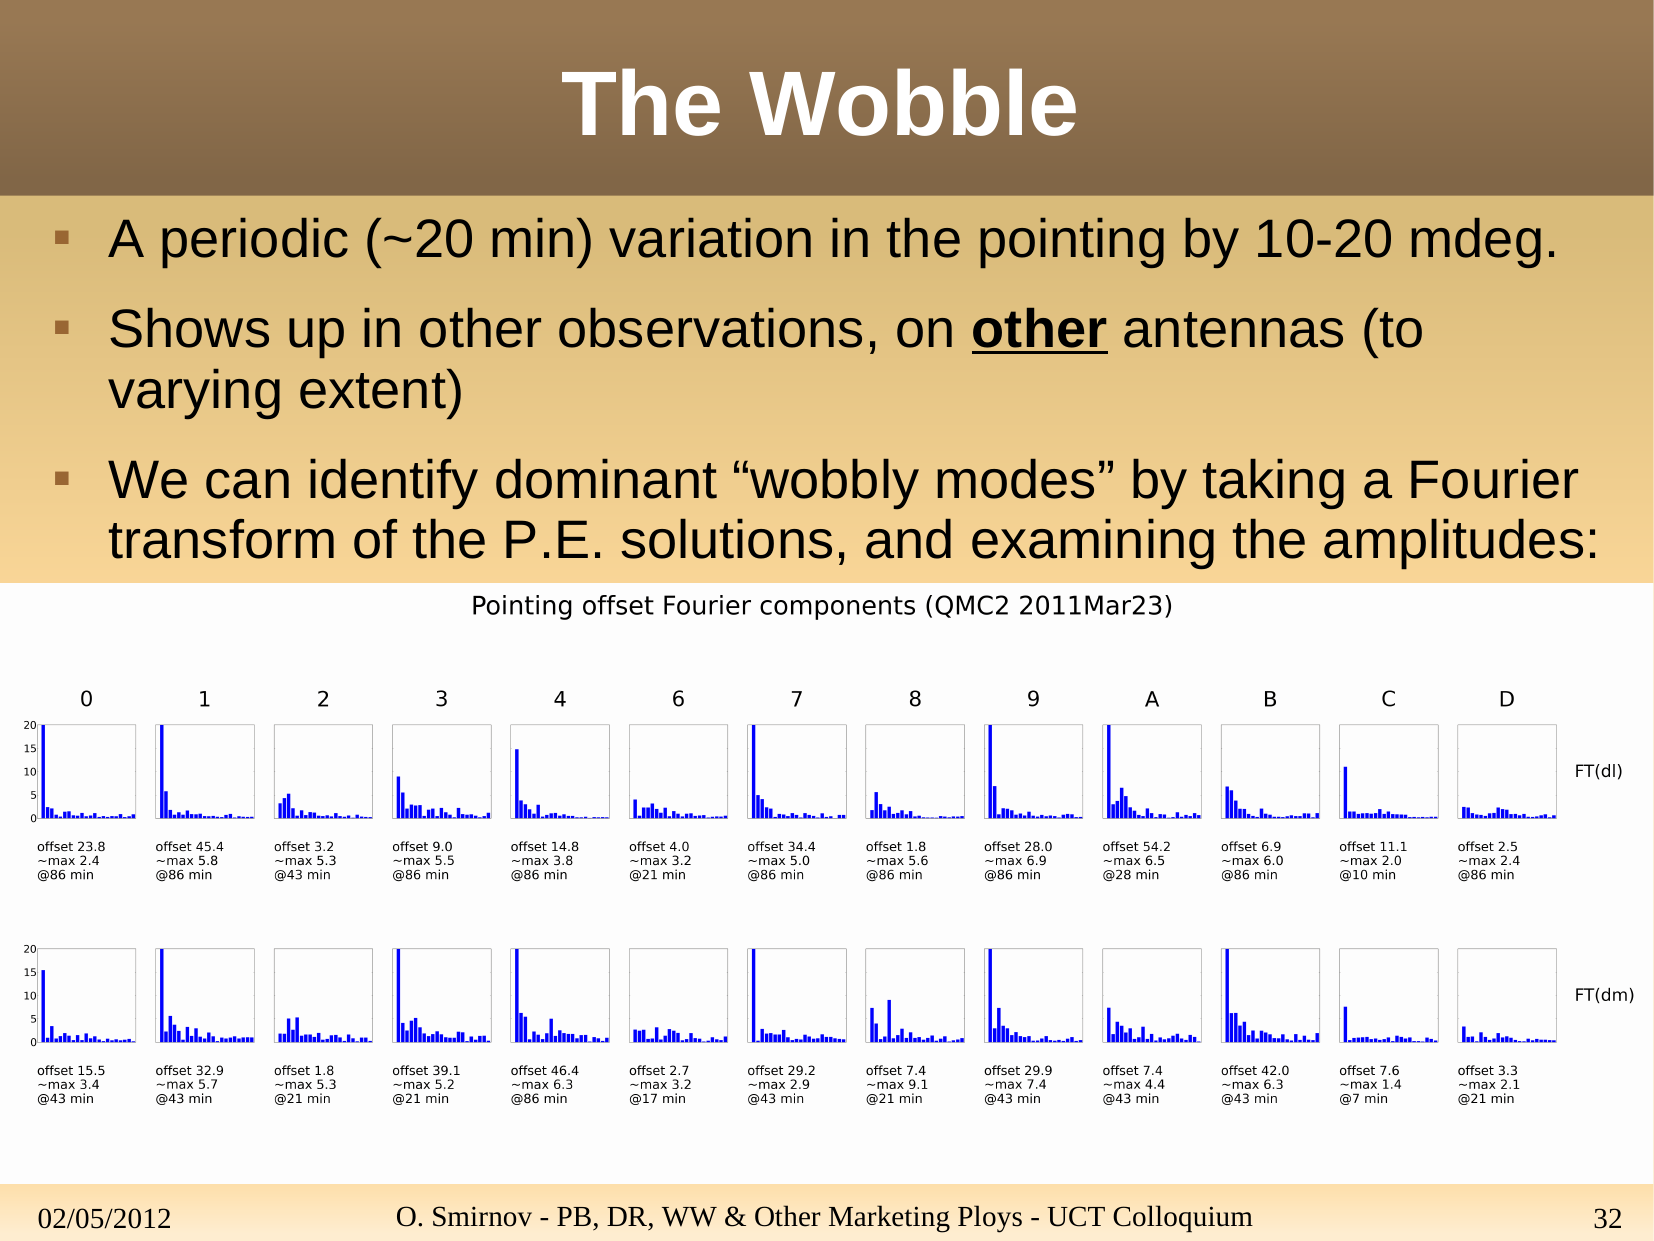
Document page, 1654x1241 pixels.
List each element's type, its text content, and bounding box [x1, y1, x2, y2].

title The Wobble [76, 7, 1565, 200]
picture [0, 0, 1654, 1241]
list A periodic (~20 min) variation in the pointing by 10-20 mdeg. Shows up in other observations, on other antennas (to varying extent) We can identify dominant “wobbly modes” by taking a Fourier transform of the P.E. solutions, and examining the amplitudes: [37, 208, 1613, 583]
